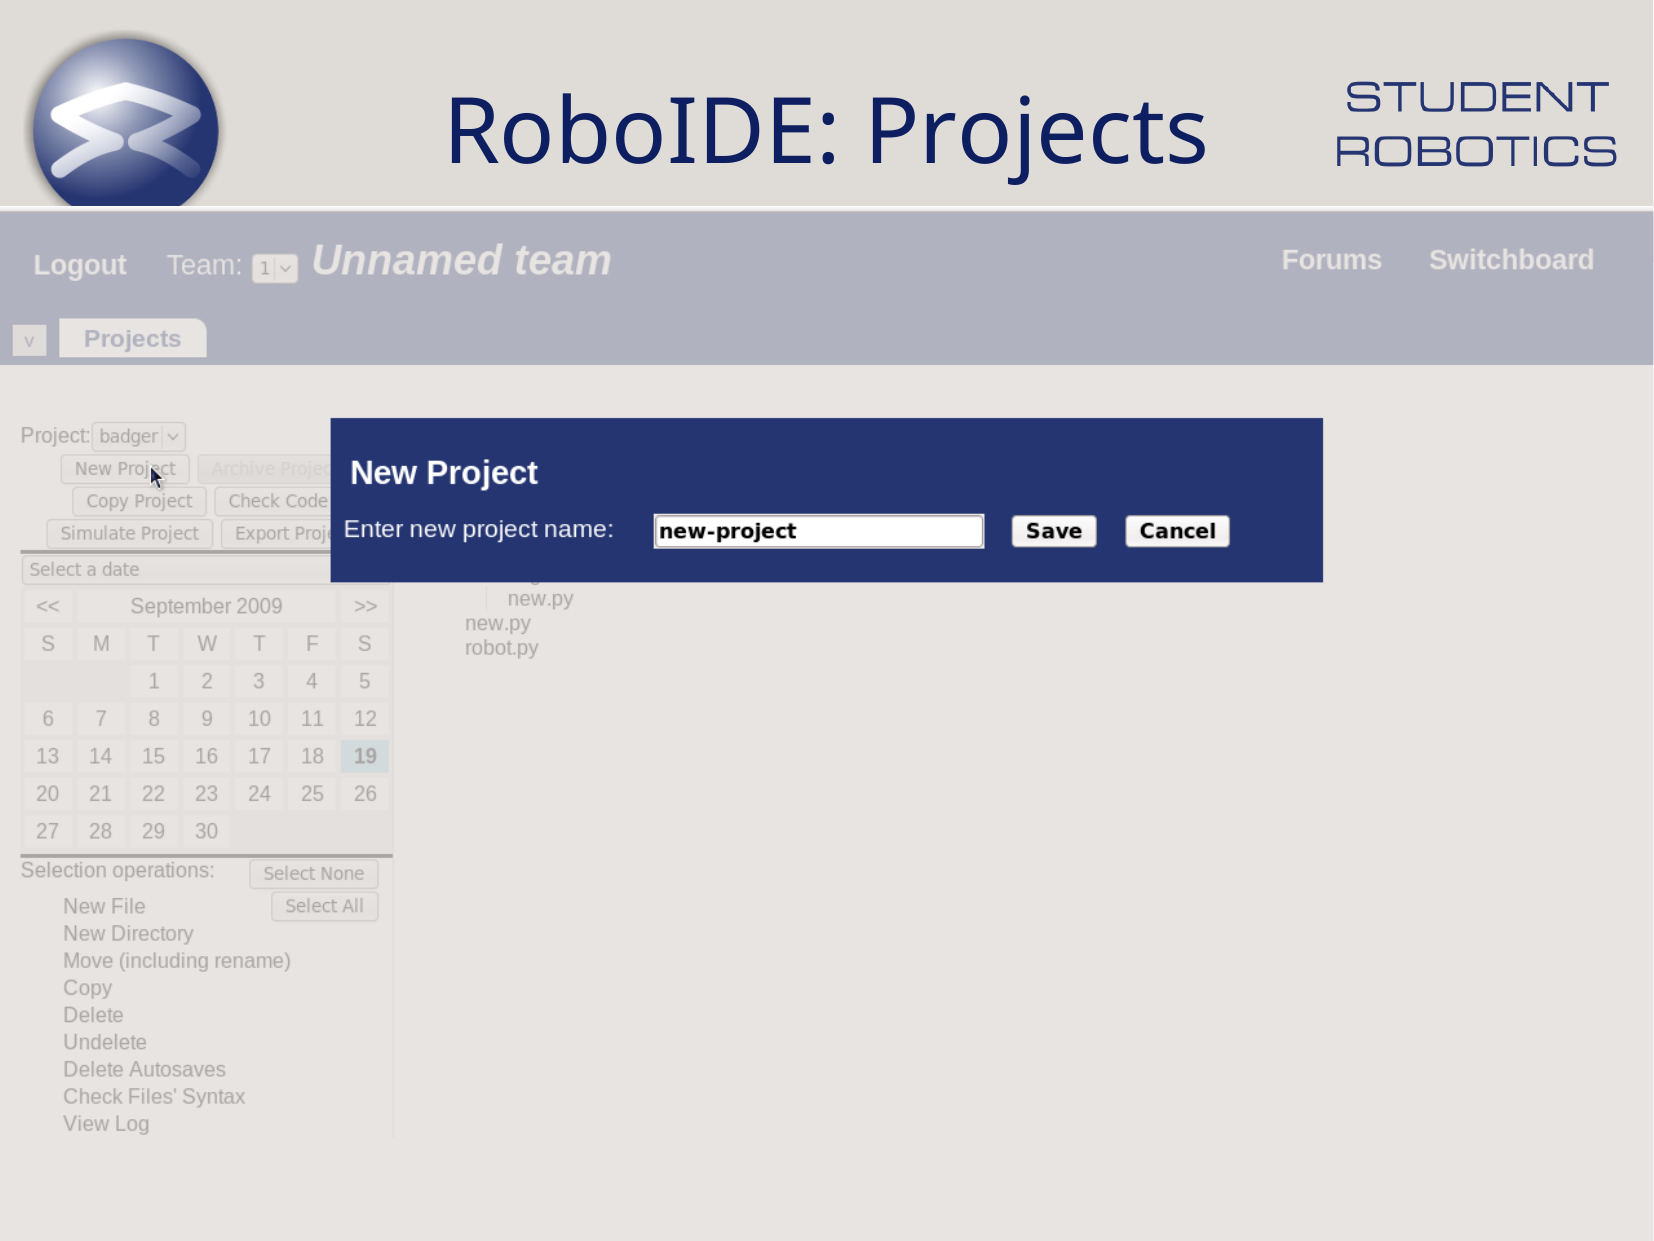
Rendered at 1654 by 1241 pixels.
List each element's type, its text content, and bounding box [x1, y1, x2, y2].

title RoboIDE: Projects [82, 7, 1571, 250]
picture [1571, 68, 1633, 174]
picture [0, 19, 1654, 1241]
